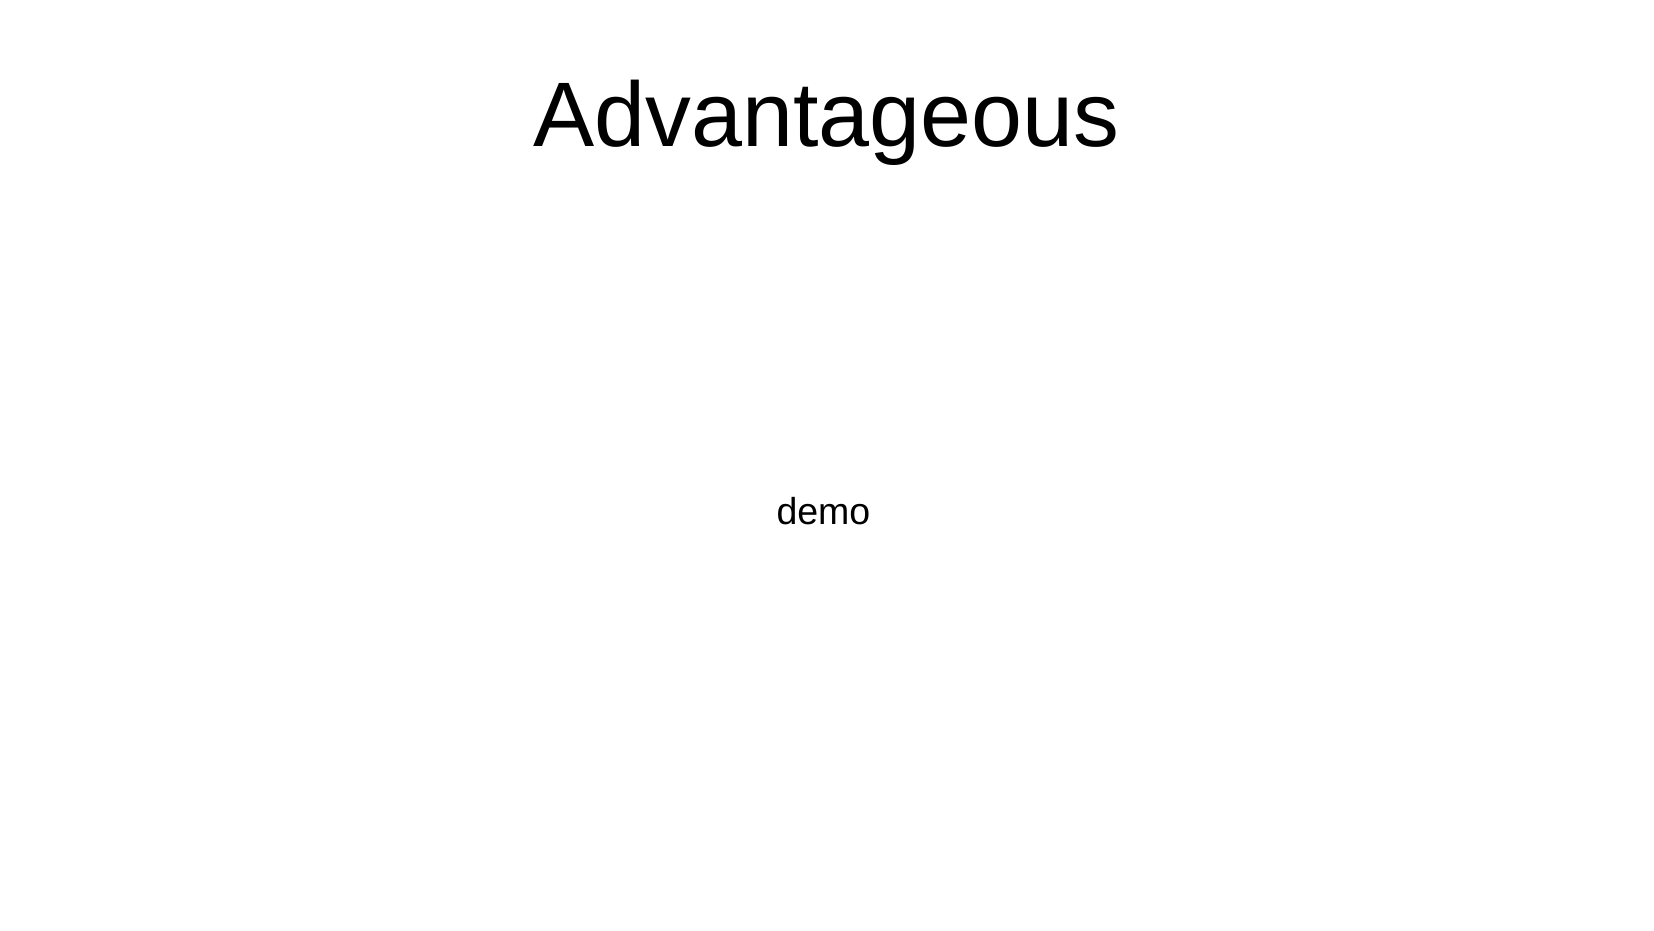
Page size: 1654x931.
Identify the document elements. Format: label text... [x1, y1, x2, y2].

text_box demo [761, 483, 886, 541]
title Advantageous [82, 37, 1571, 193]
